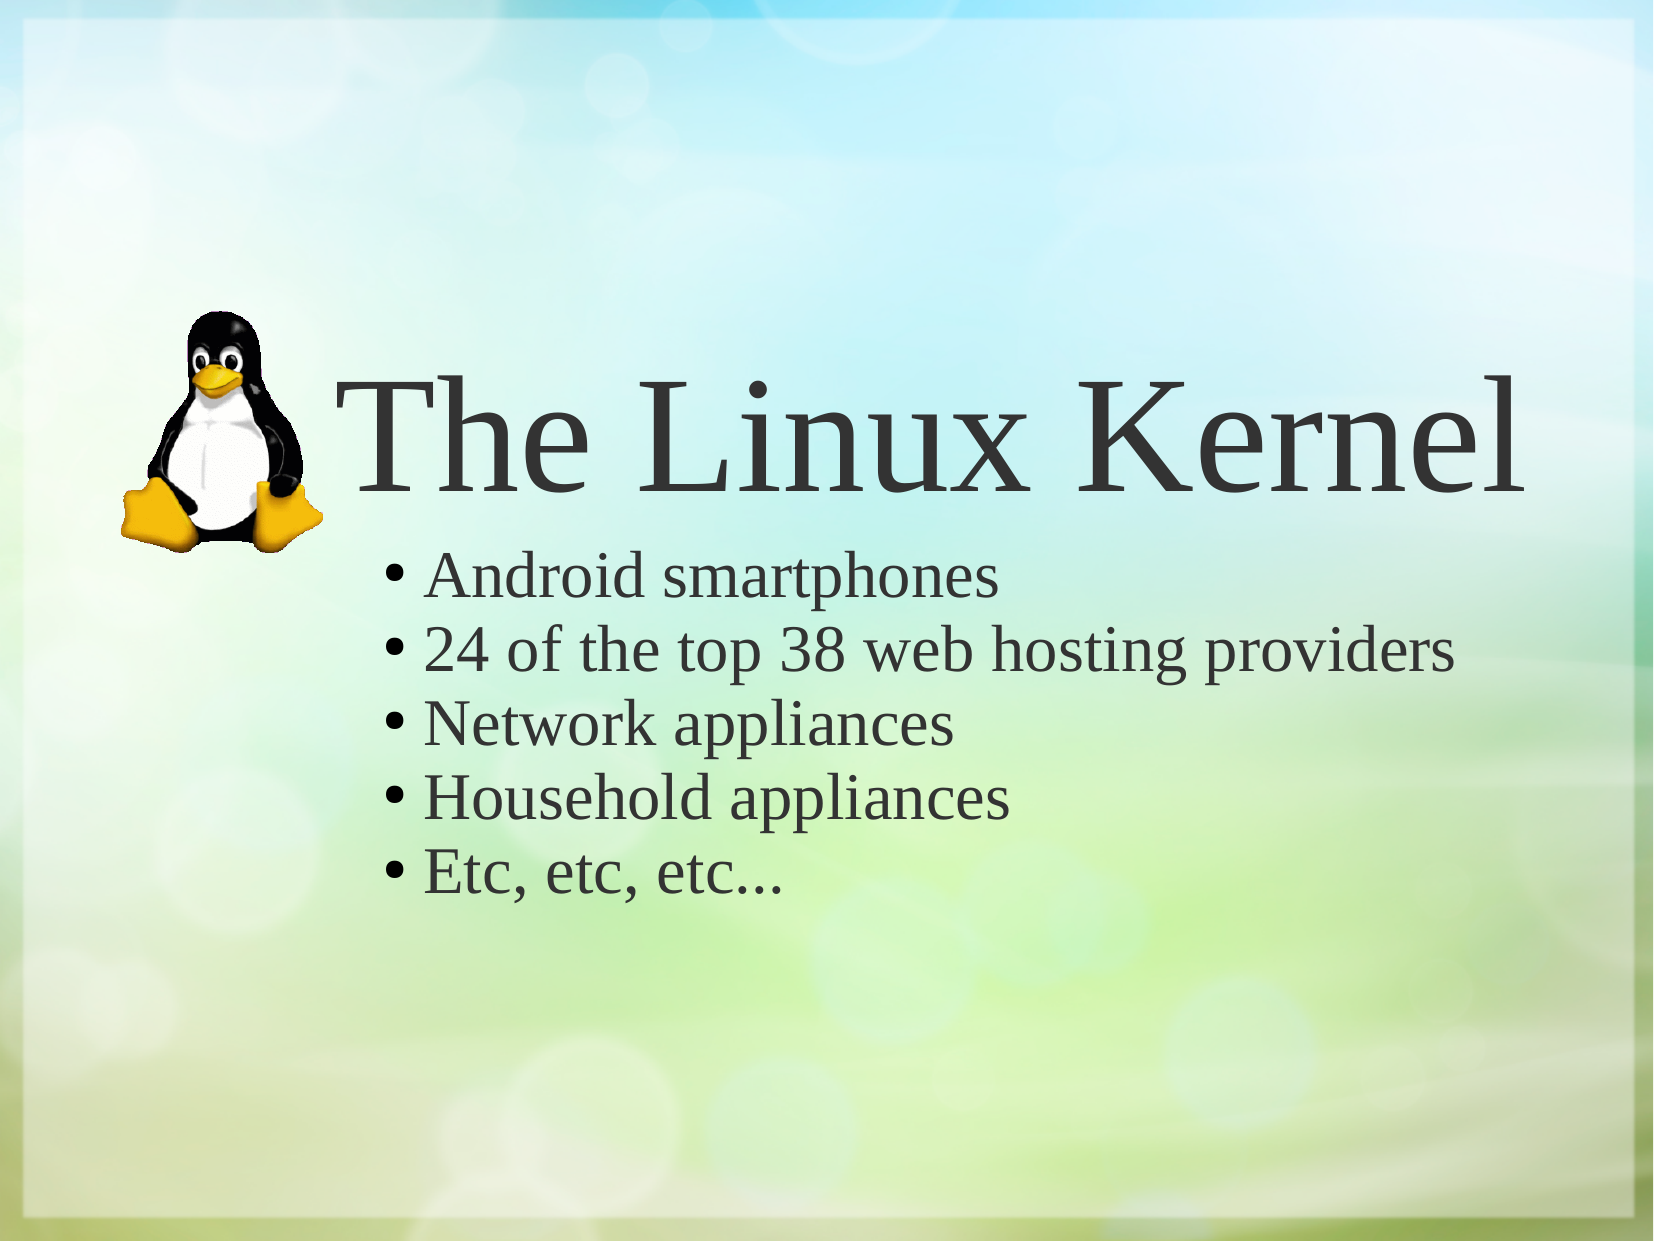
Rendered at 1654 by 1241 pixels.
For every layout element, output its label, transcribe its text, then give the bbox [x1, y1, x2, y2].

text_box Android smartphones 24 of the top 38 web hosting providers Network appliances Household appliances Etc, etc, etc... [382, 537, 1606, 1196]
picture [0, 0, 1654, 1241]
subtitle The Linux Kernel [188, 0, 1653, 870]
